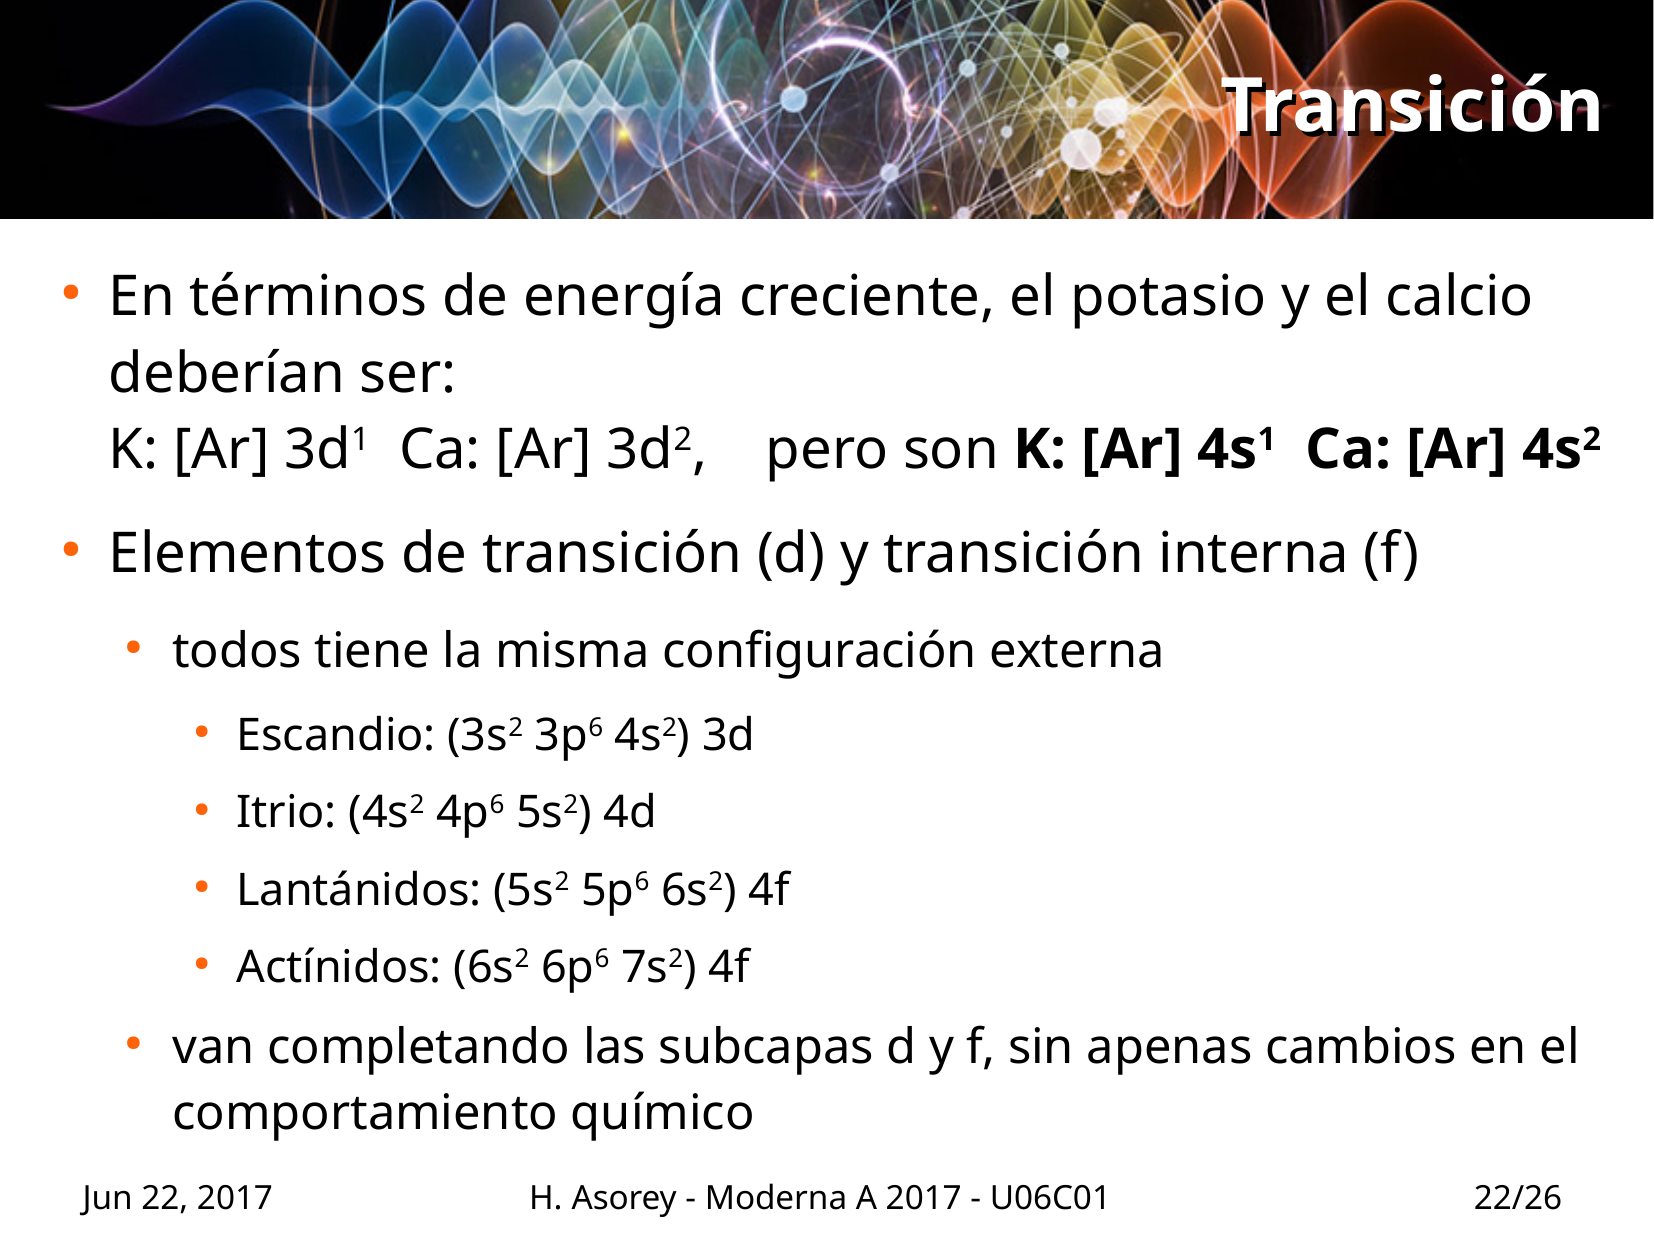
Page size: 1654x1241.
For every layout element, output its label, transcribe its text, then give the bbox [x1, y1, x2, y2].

picture [0, 0, 1654, 219]
title Transición [45, 15, 1606, 191]
list En términos de energía creciente, el potasio y el calcio deberían ser: K: [Ar] 3d1 Ca: [Ar] 3d2, pero son K: [Ar] 4s1 Ca: [Ar] 4s2 Elementos de transición (d) y transición interna (f) todos tiene la misma configuración externa Escandio: (3s2 3p6 4s2) 3d Itrio: (4s2 4p6 5s2) 4d Lantánidos: (5s2 5p6 6s2) 4f Actínidos: (6s2 6p6 7s2) 4f van completando las subcapas d y f, sin apenas cambios en el comportamiento químico [45, 255, 1606, 1156]
